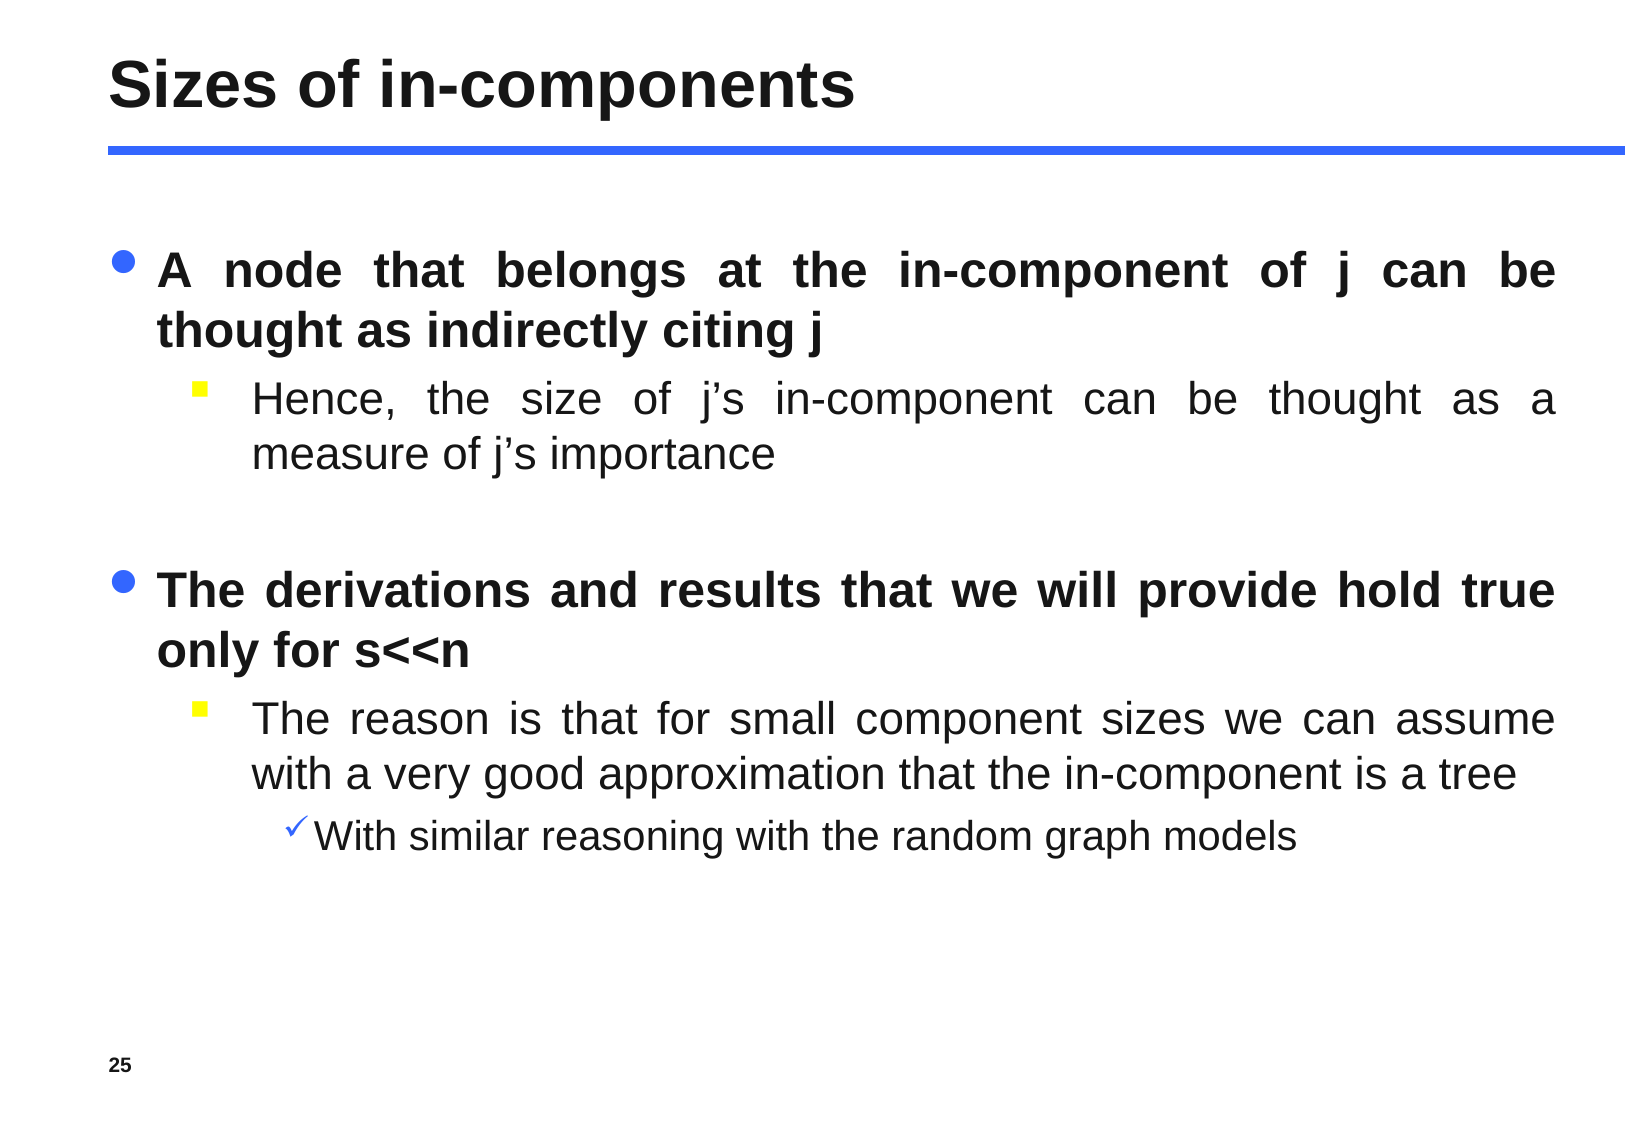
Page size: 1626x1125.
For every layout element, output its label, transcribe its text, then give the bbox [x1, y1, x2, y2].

text_box <number> [108, 1051, 188, 1077]
title Sizes of in-components [108, 30, 1558, 131]
list A node that belongs at the in-component of j can be thought as indirectly citing j Hence, the size of j’s in-component can be thought as a measure of j’s importance The derivations and results that we will provide hold true only for s<<n The reason is that for small component sizes we can assume with a very good approximation that the in-component is a tree With similar reasoning with the random graph models [108, 237, 1558, 975]
